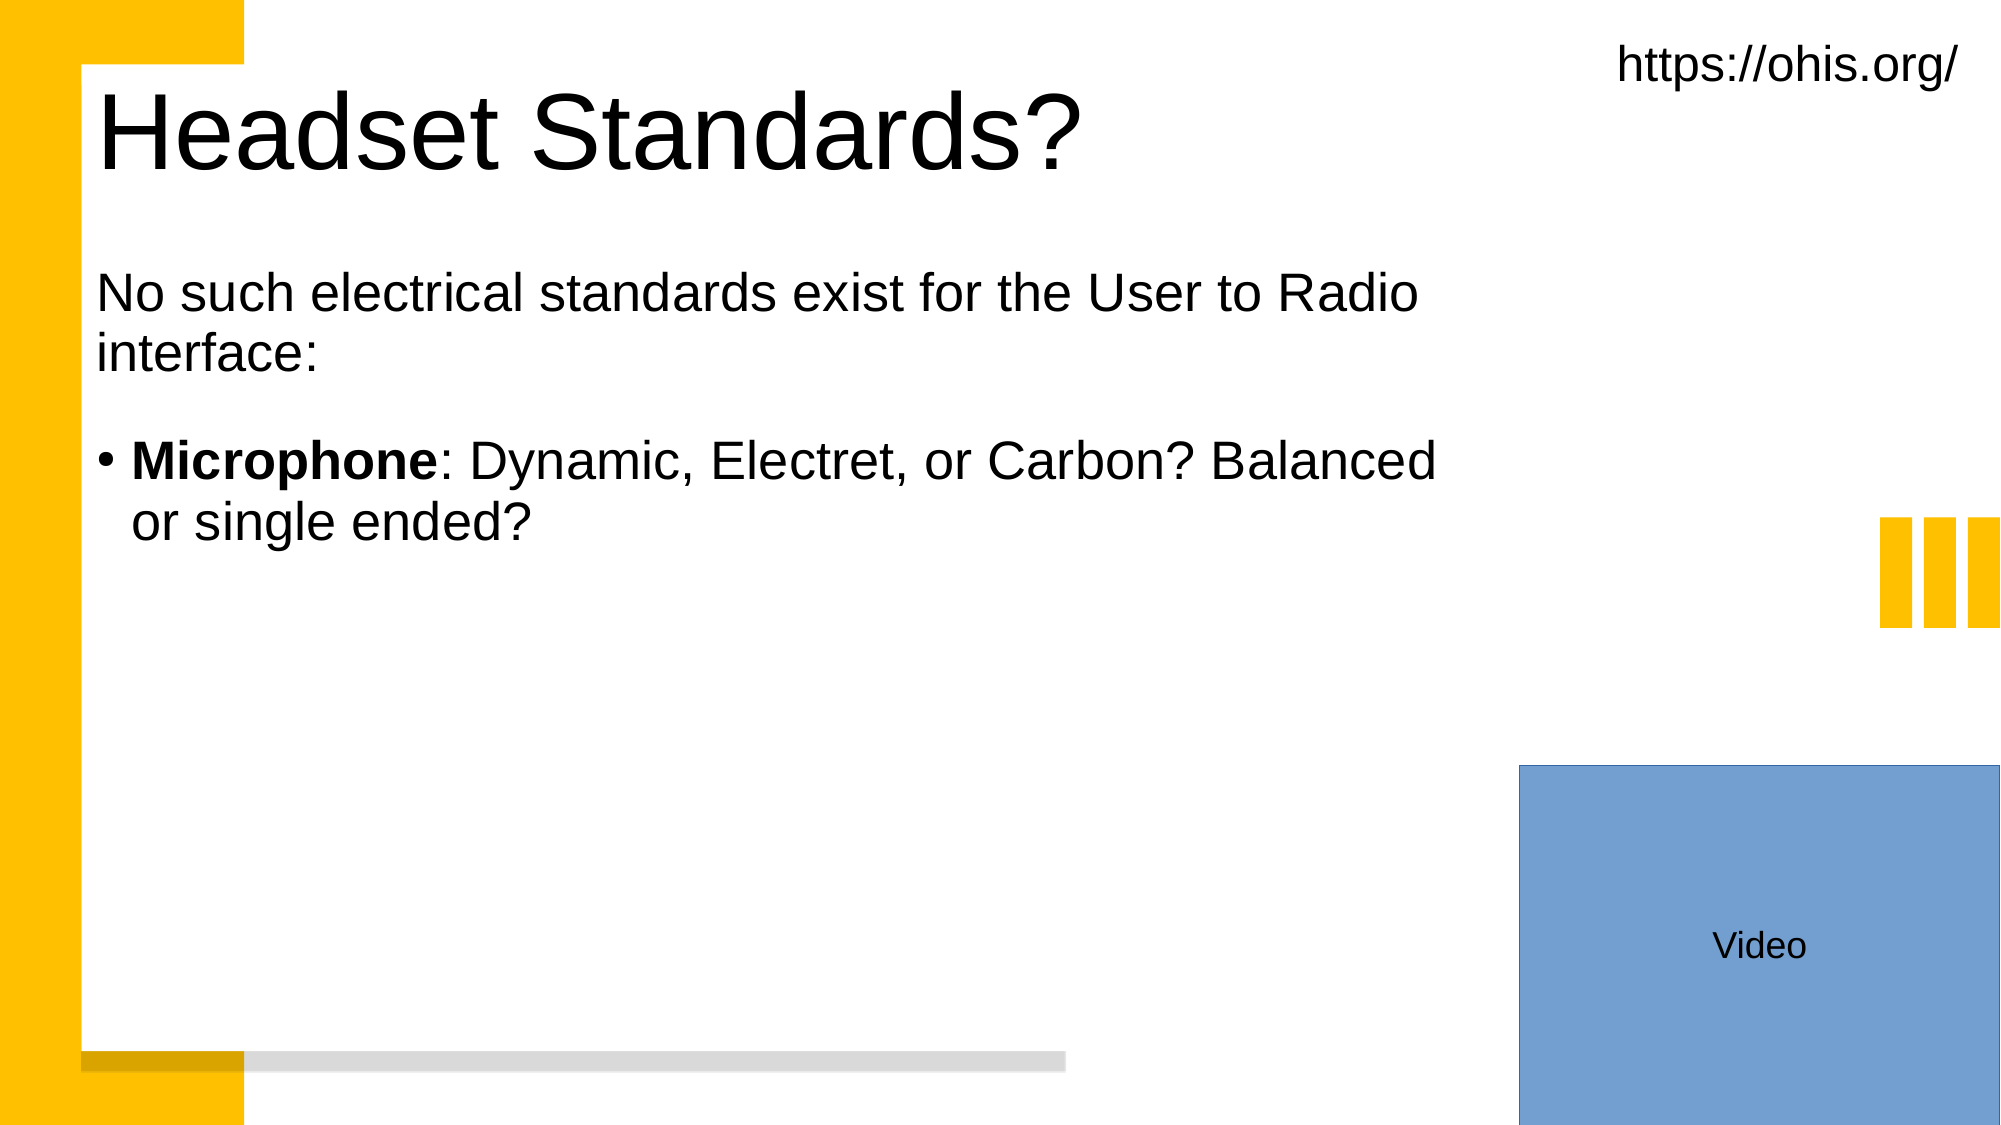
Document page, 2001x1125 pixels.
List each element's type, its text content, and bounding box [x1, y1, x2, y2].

text_box https://ohis.org/ [1590, 29, 1974, 105]
text_box Headset Standards? [81, 64, 1921, 201]
text_box [0, 0, 2000, 1125]
text_box No such electrical standards exist for the User to Radio interface: Microphone: Dynamic, Electret, or Carbon? Balanced or single ended? [81, 254, 1516, 1036]
text_box Video [1519, 765, 2000, 1125]
